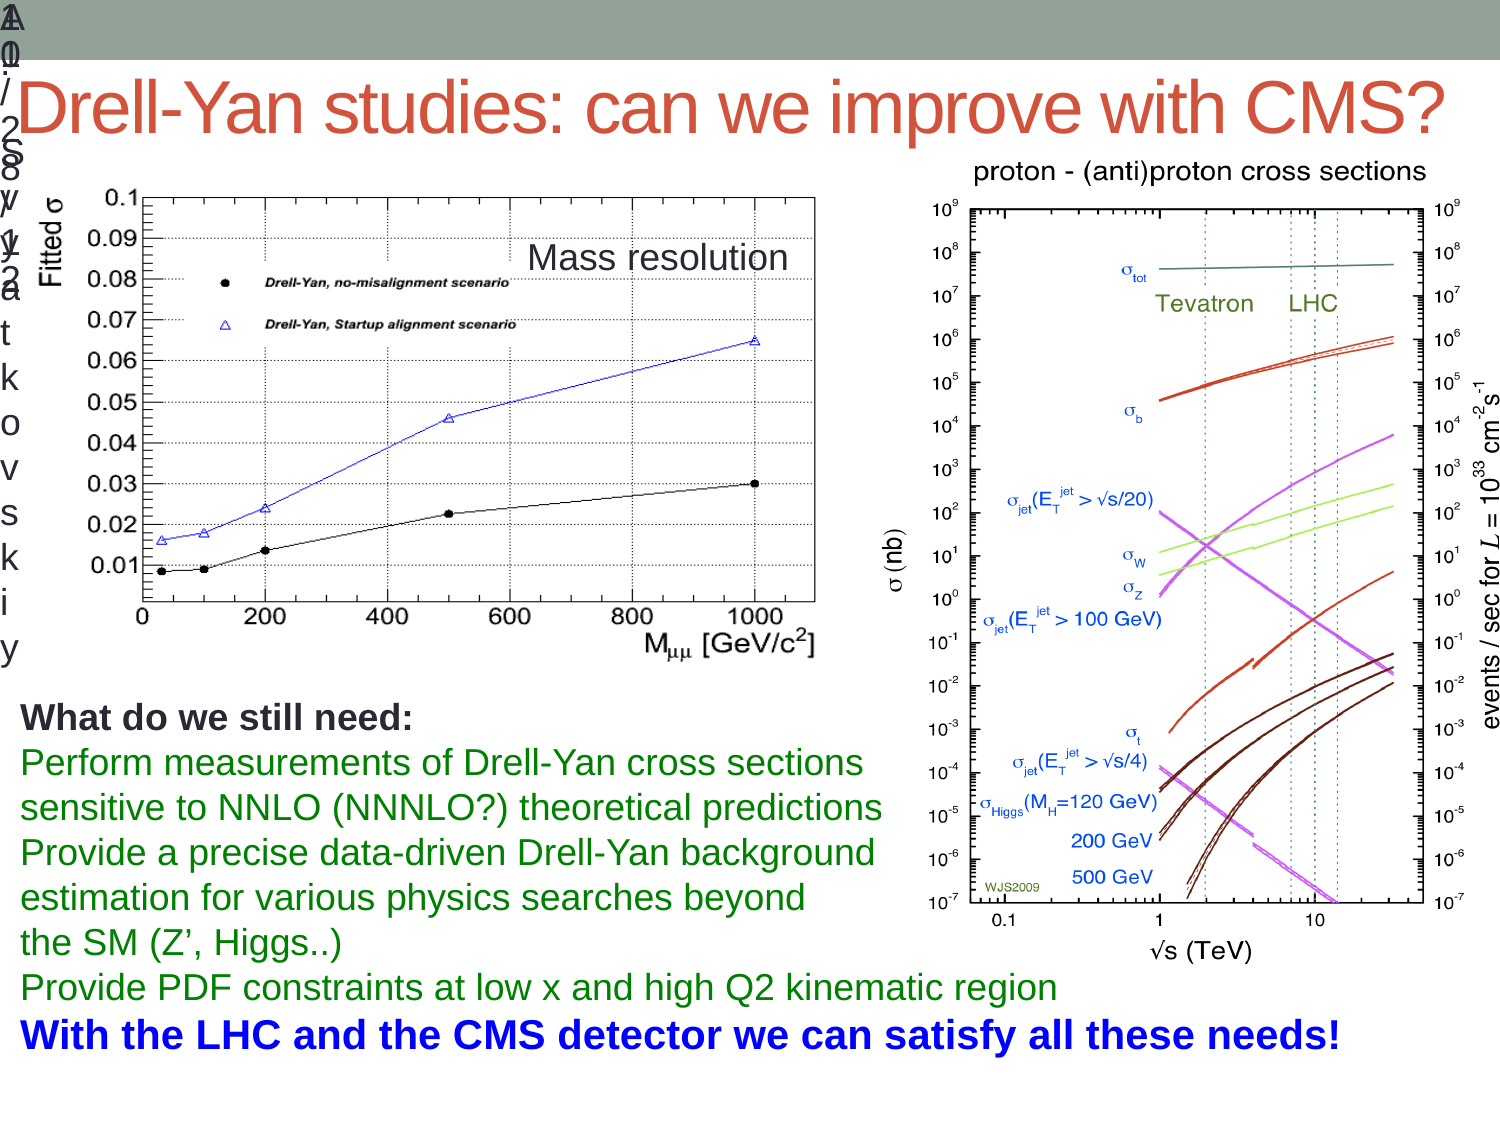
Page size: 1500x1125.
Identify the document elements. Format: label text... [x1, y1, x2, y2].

picture [20, 173, 839, 666]
text_box What do we still need: Perform measurements of Drell-Yan cross sections sensitive to NNLO (NNNLO?) theoretical predictions. Provide a precise data-driven Drell-Yan background estimation for various physics searches beyond the SM (Z’, Higgs..) Provide PDF constraints at low x and high Q2 kinematic region With the LHC and the CMS detector we can satisfy all these needs! [5, 685, 1358, 1066]
title Drell-Yan studies: can we improve with CMS? [0, 22, 1500, 186]
text_box Mass resolution [512, 225, 804, 286]
picture [881, 158, 1500, 966]
